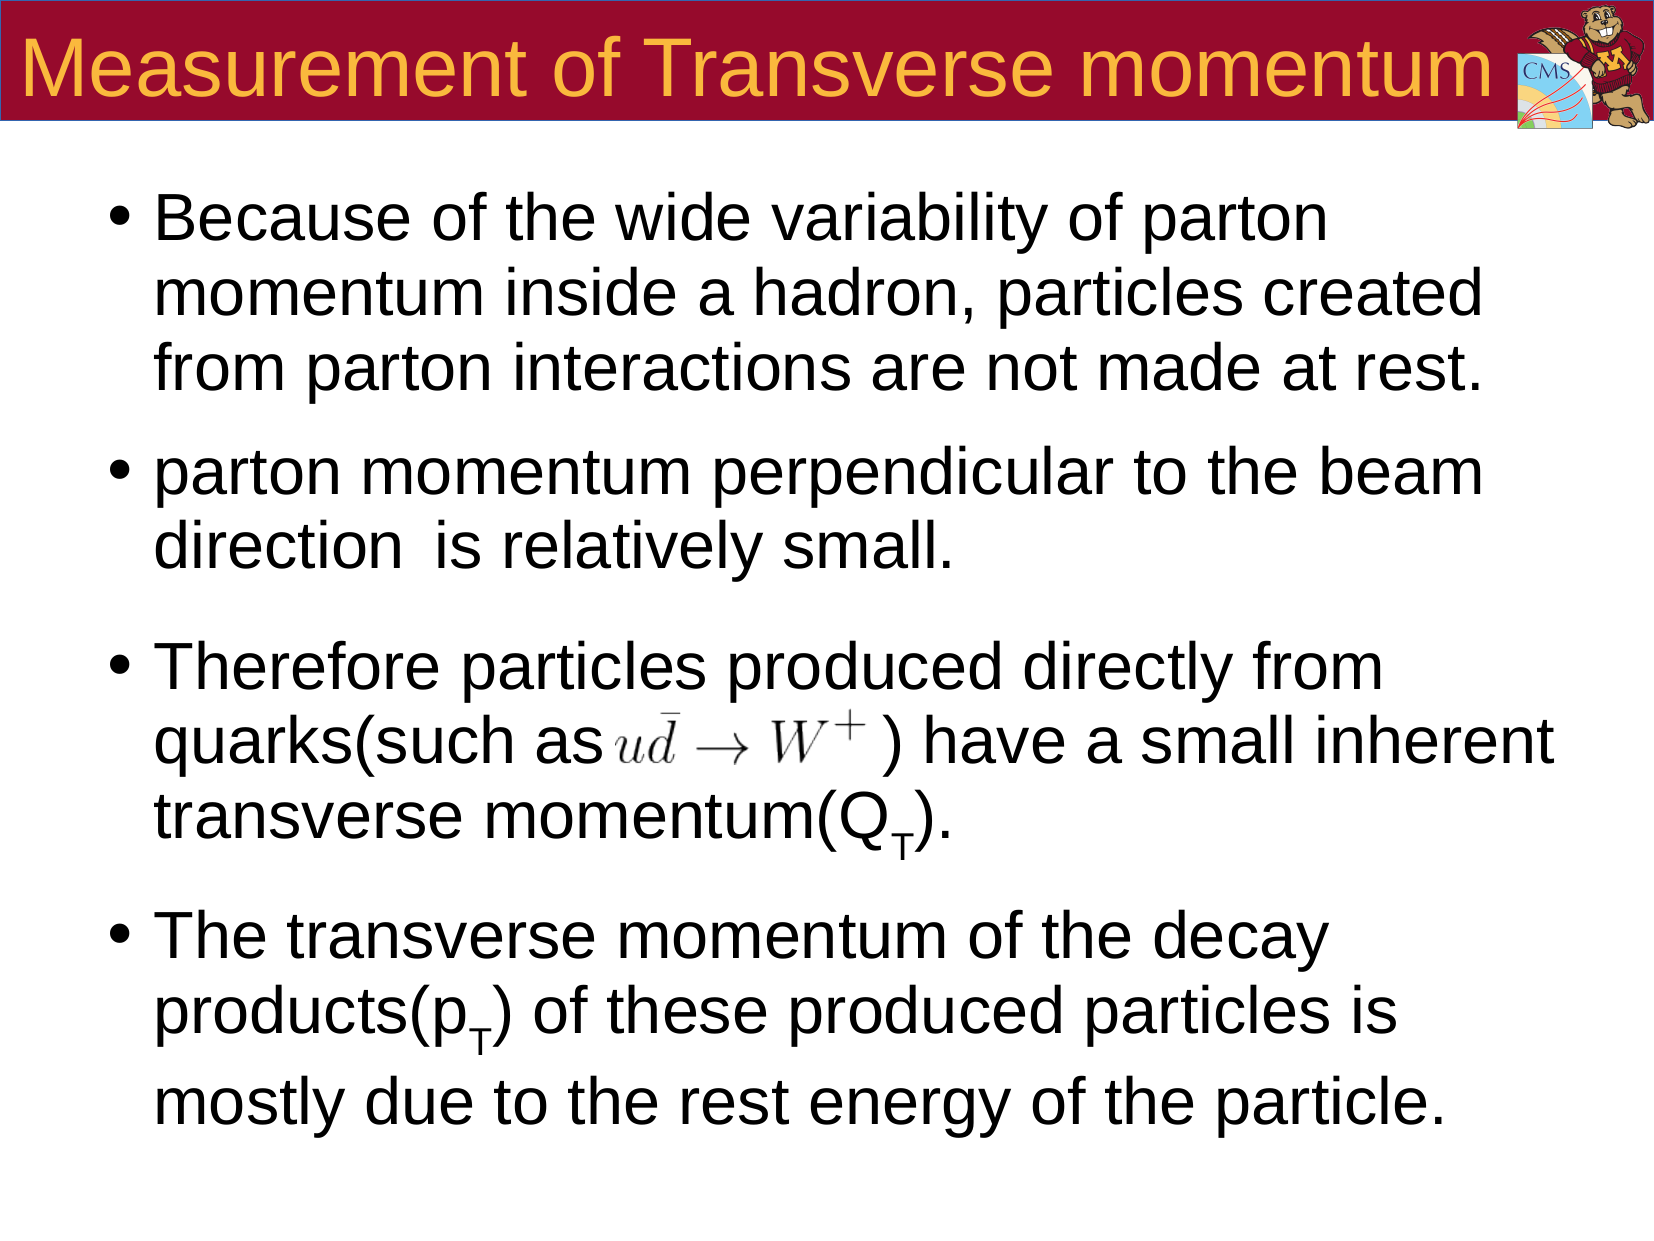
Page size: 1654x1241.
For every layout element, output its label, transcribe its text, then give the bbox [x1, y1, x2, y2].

list Because of the wide variability of parton momentum inside a hadron, particles created from parton interactions are not made at rest. parton momentum perpendicular to the beam direction is relatively small. Therefore particles produced directly from quarks(such as ) have a small inherent transverse momentum(QT). The transverse momentum of the decay products(pT) of these produced particles is mostly due to the rest energy of the particle. [82, 180, 1571, 1036]
picture [615, 708, 867, 766]
title Measurement of Transverse momentum [0, 5, 1516, 130]
picture [1515, 0, 1652, 135]
